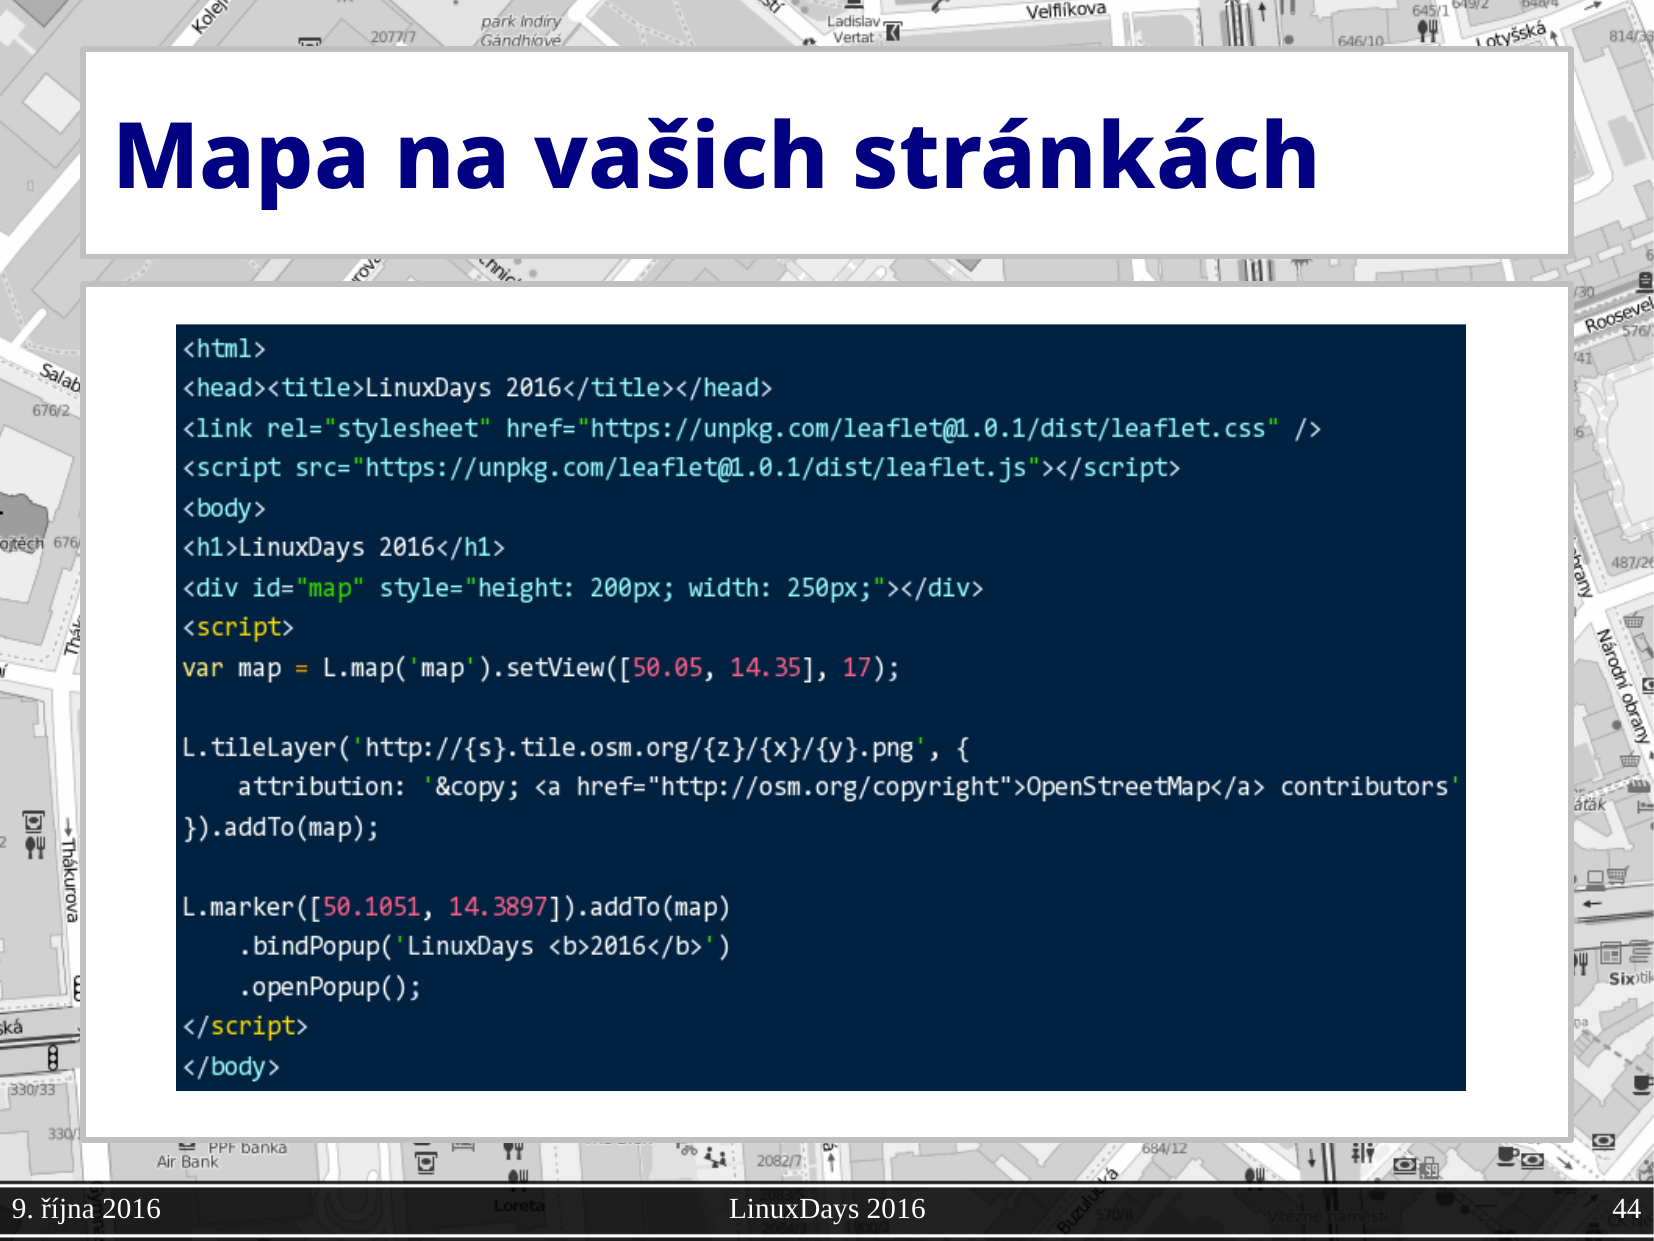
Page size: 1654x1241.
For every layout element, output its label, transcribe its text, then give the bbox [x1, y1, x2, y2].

list [82, 284, 1571, 1140]
title Mapa na vašich stránkách [82, 49, 1571, 257]
picture [0, 0, 1654, 1241]
